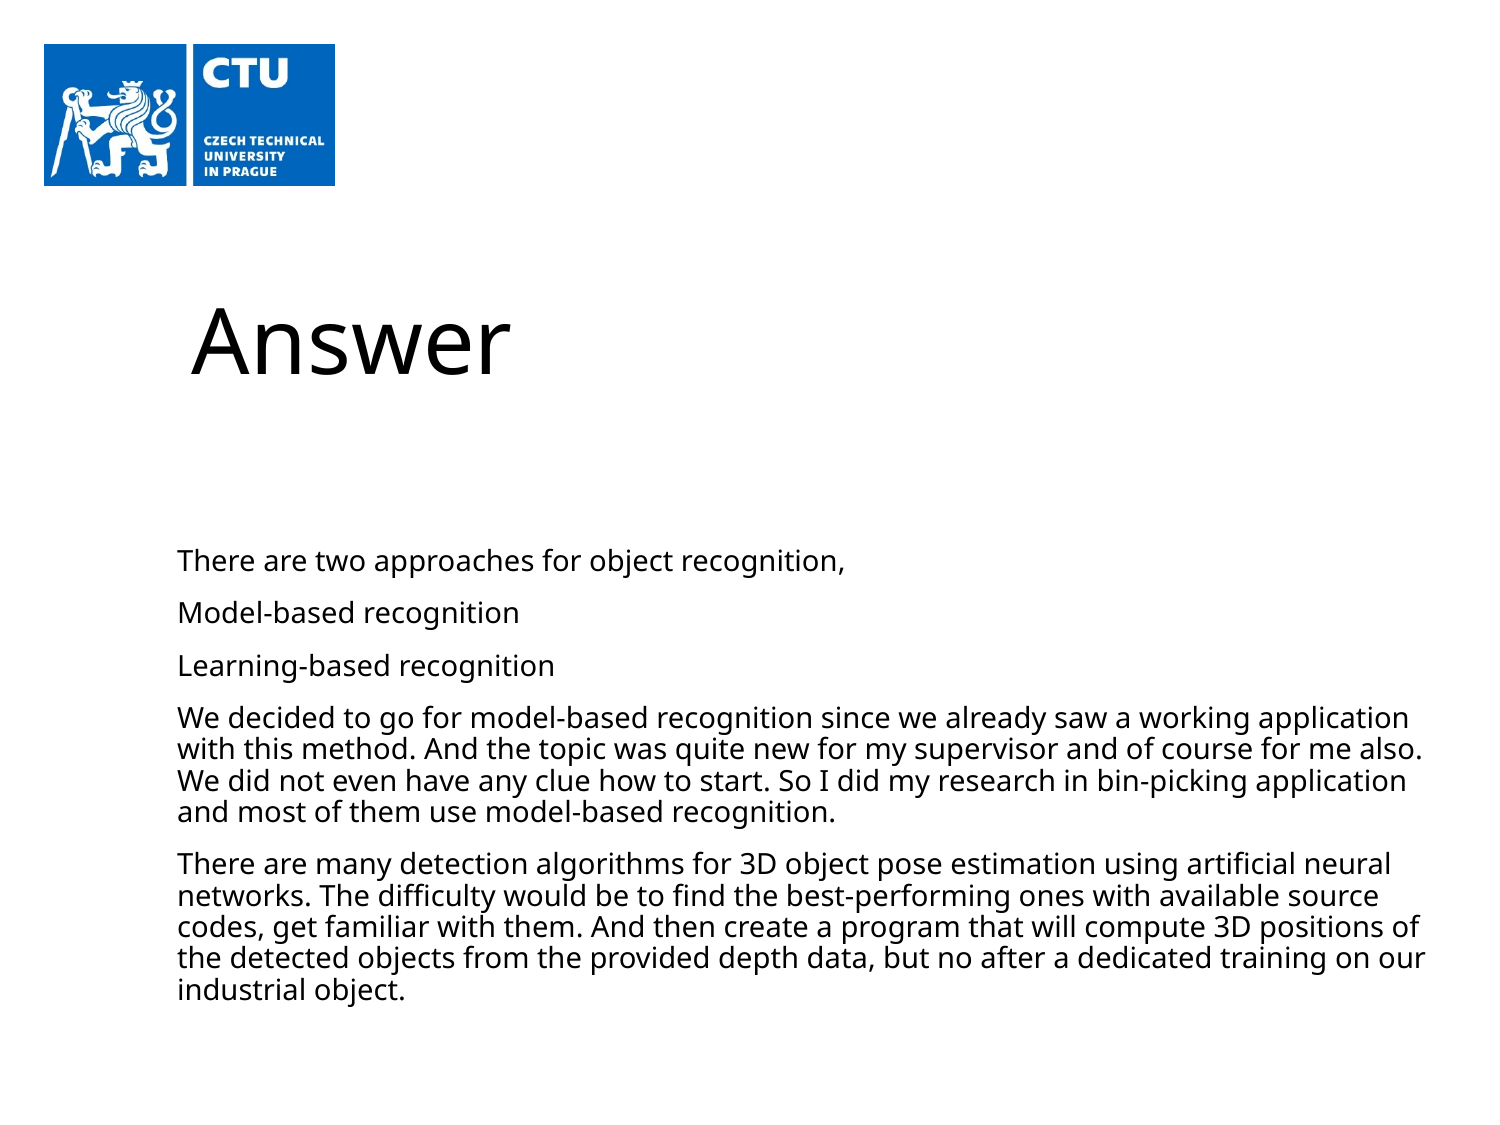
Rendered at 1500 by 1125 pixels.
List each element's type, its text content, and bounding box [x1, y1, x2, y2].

subtitle There are two approaches for object recognition, Model-based recognition Learning-based recognition We decided to go for model-based recognition since we already saw a working application with this method. And the topic was quite new for my supervisor and of course for me also. We did not even have any clue how to start. So I did my research in bin-picking application and most of them use model-based recognition. There are many detection algorithms for 3D object pose estimation using artificial neural networks. The difficulty would be to find the best-performing ones with available source codes, get familiar with them. And then create a program that will compute 3D positions of the detected objects from the provided depth data, but no after a dedicated training on our industrial object. [177, 472, 1456, 1081]
picture [44, 44, 335, 186]
title Answer [177, 236, 1456, 454]
